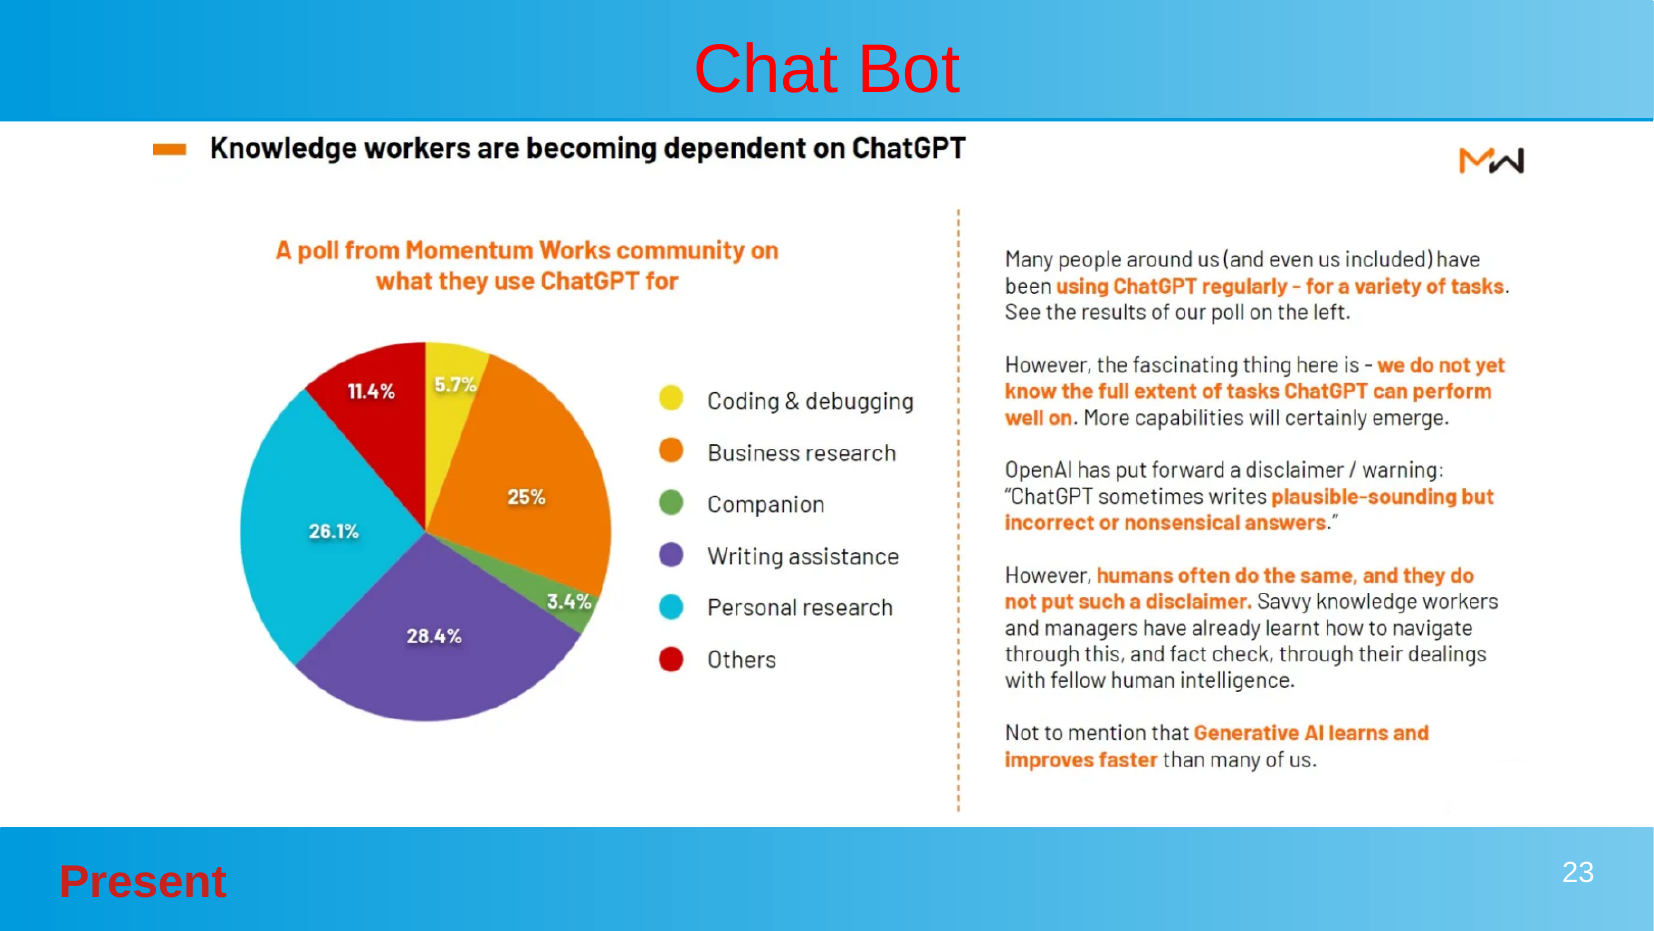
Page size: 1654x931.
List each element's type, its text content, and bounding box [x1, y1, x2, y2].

title Chat Bot [59, 29, 1595, 108]
picture [136, 123, 1556, 814]
